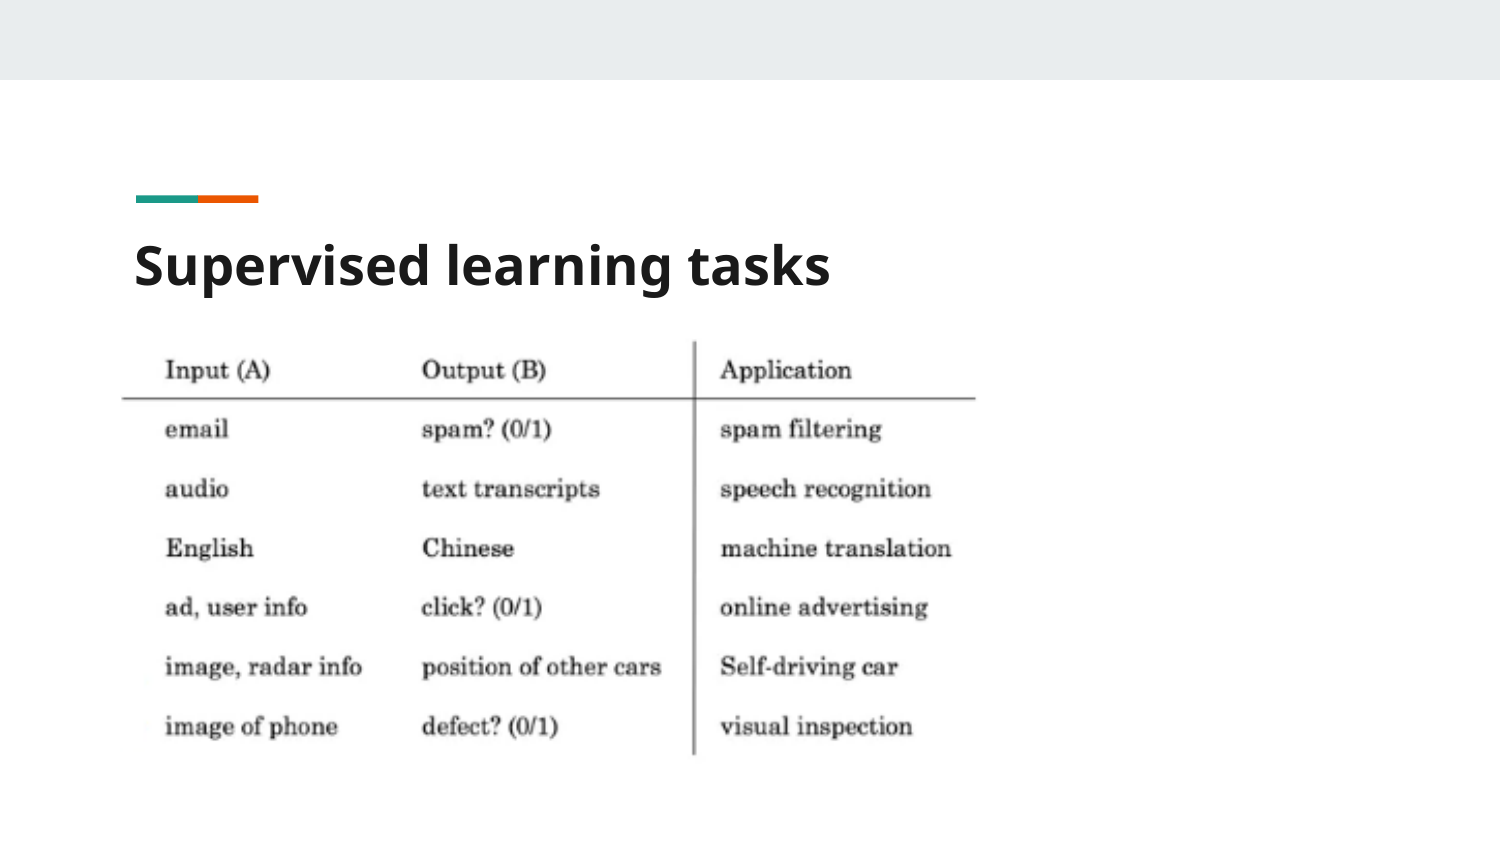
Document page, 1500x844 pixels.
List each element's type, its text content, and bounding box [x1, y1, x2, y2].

picture [120, 338, 1003, 770]
title Supervised learning tasks [119, 216, 1381, 305]
